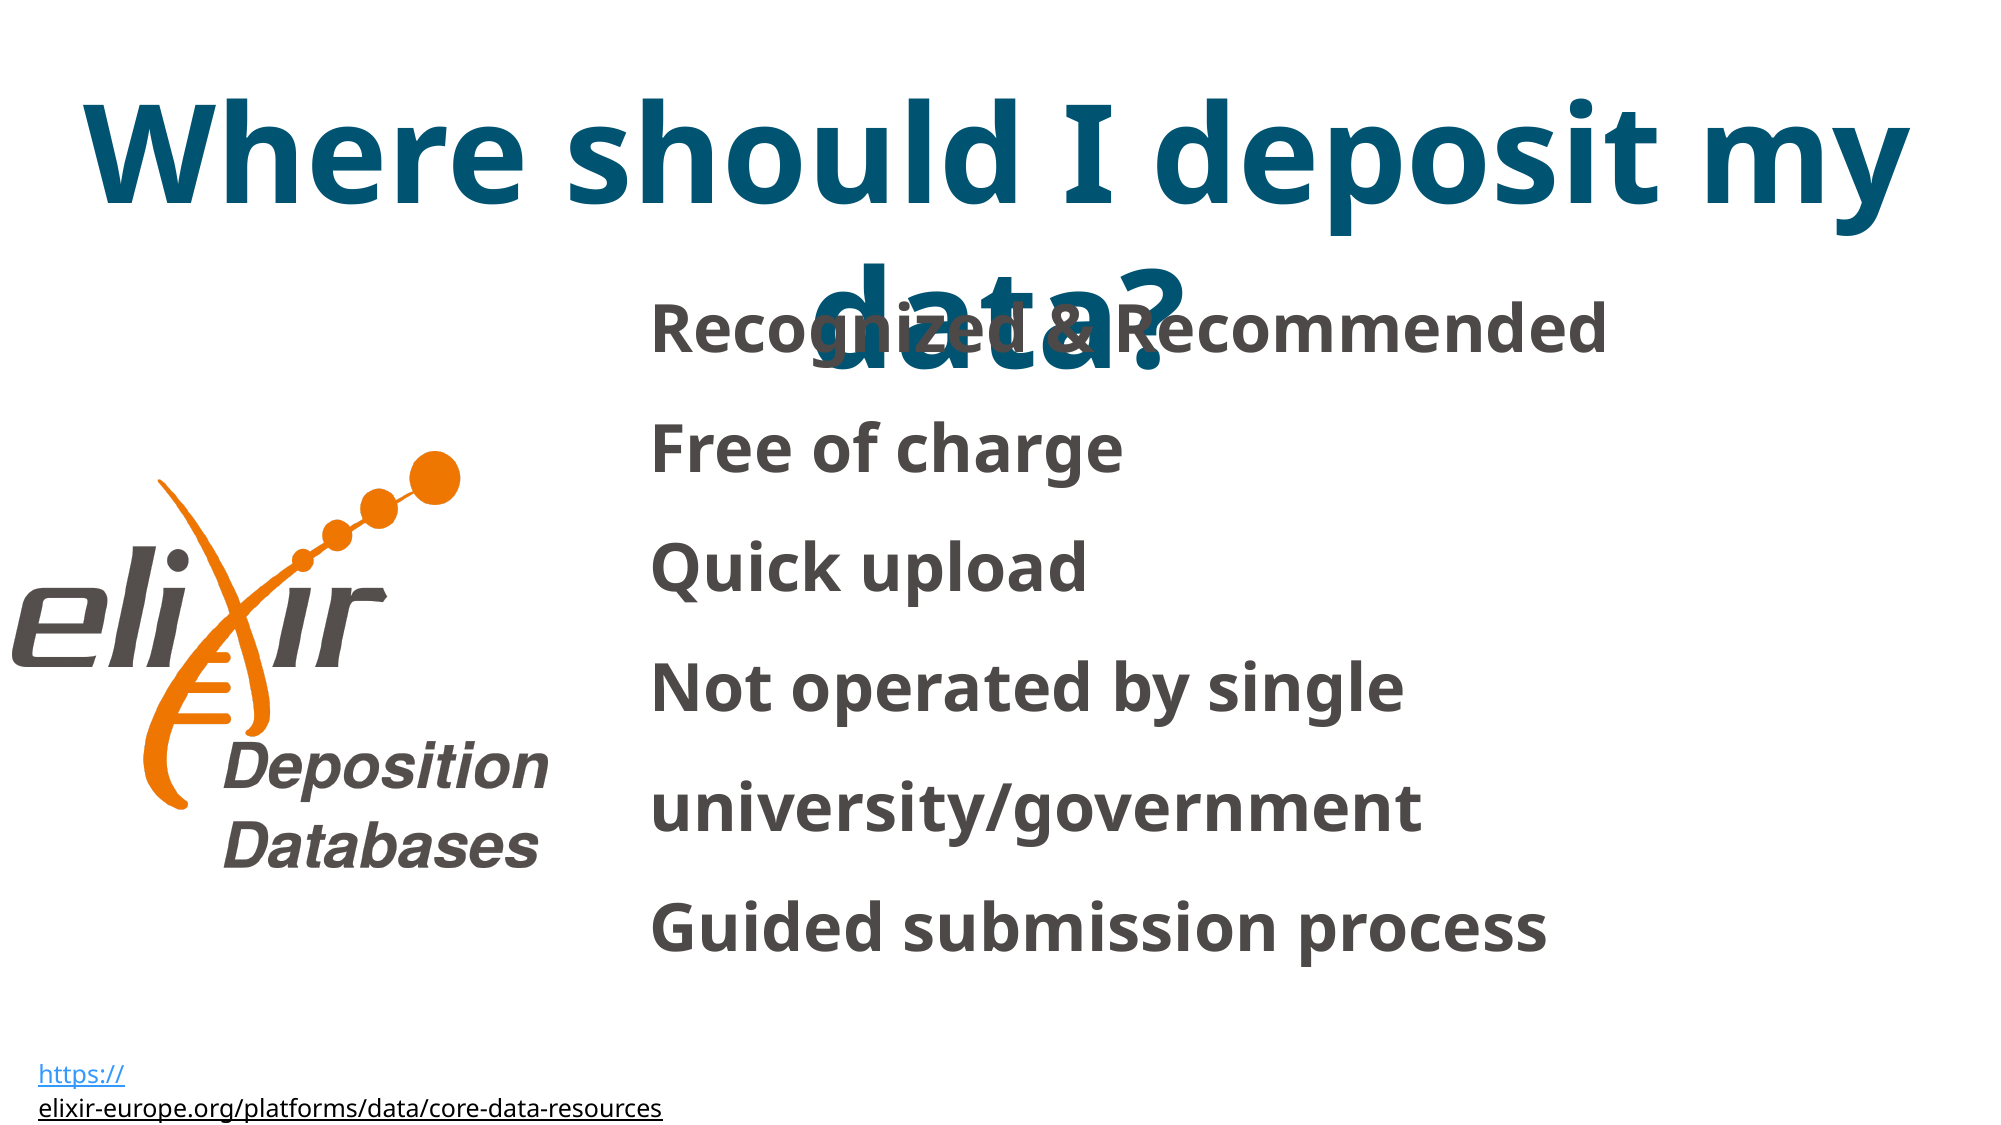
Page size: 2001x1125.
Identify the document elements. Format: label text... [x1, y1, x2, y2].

picture [12, 451, 548, 868]
text_box https://elixir-europe.org/platforms/data/core-data-resources https://elixir-europe.org/platforms/data/elixir-deposition-databases [23, 1051, 761, 1123]
text_box Where should I deposit my data? [0, 59, 2000, 252]
text_box Recognized & Recommended Free of charge Quick upload Not operated by single university/government Guided submission process [634, 238, 2000, 993]
